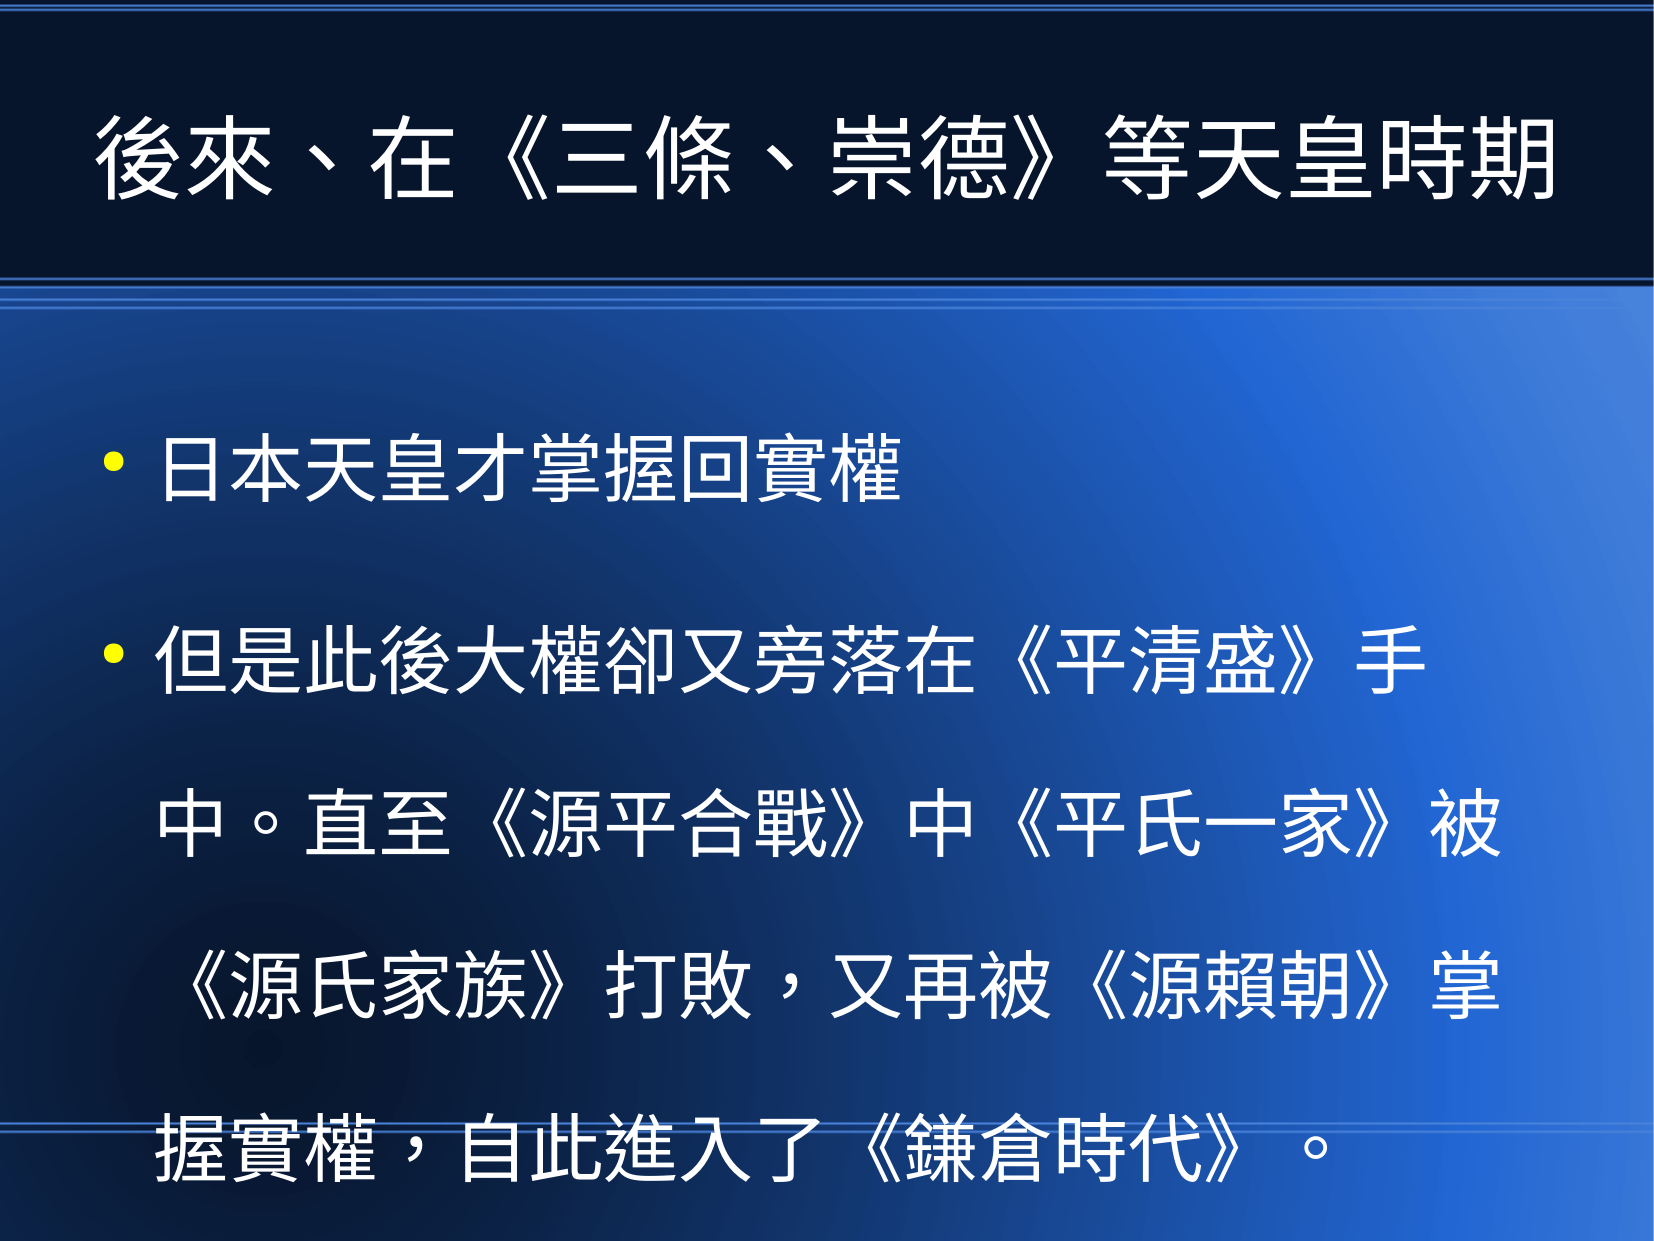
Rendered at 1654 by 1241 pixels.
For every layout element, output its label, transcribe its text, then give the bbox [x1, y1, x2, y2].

list 日本天皇才掌握回實權 但是此後大權卻又旁落在《平清盛》手中。直至《源平合戰》中《平氏一家》被《源氏家族》打敗，又再被《源賴朝》掌握實權，自此進入了《鎌倉時代》。 [82, 355, 1571, 1241]
title 後來、在《三條、崇德》等天皇時期 [82, 49, 1571, 257]
picture [0, 0, 1654, 1241]
